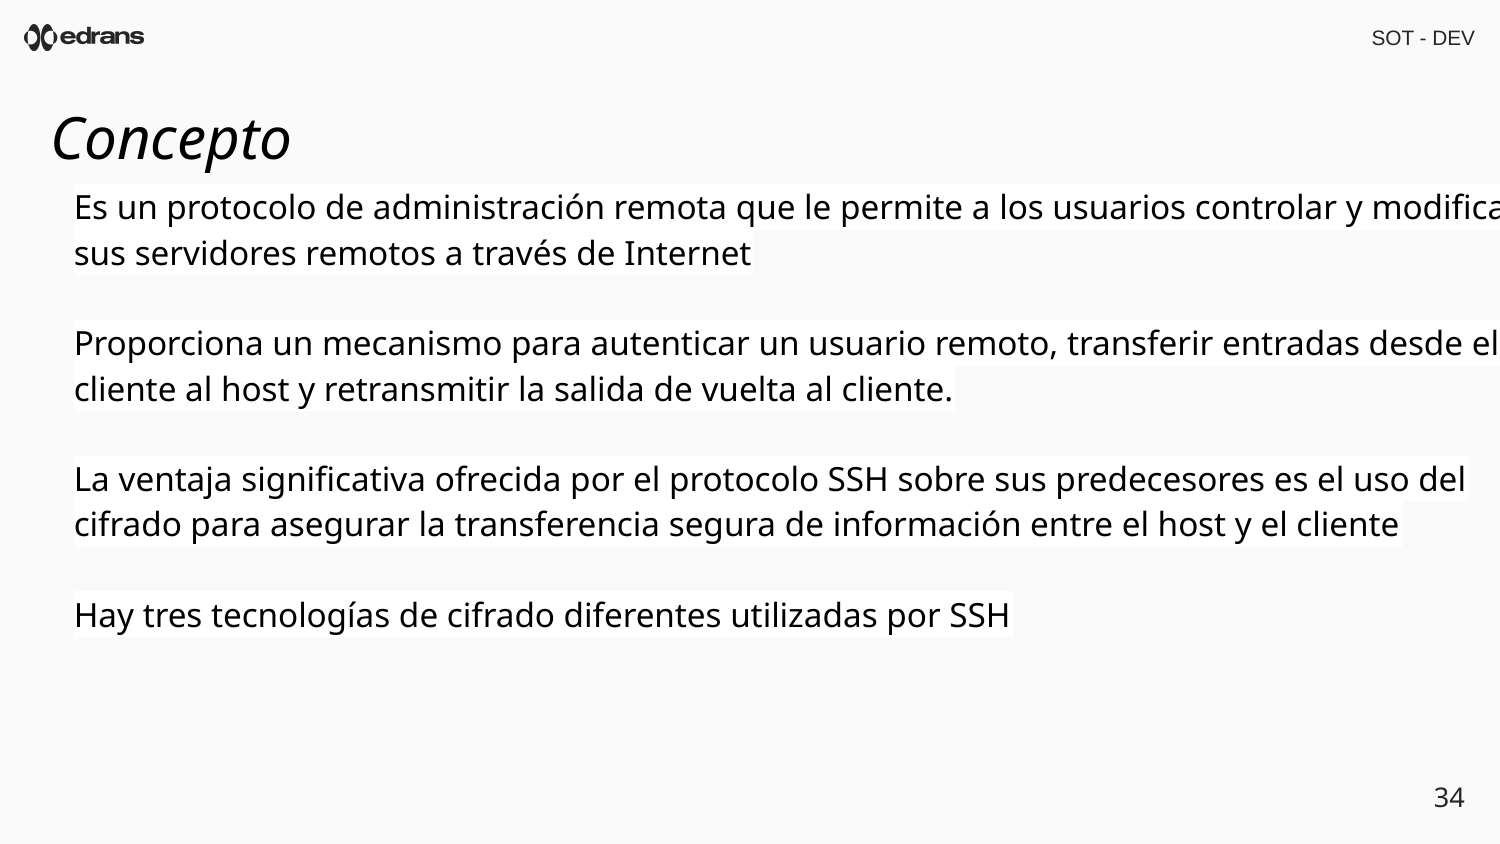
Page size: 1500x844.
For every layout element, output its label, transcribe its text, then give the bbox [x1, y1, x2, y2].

picture [24, 24, 144, 51]
text_box Concepto [35, 89, 981, 241]
text_box SOT - DEV [1266, 24, 1475, 51]
text_box Es un protocolo de administración remota que le permite a los usuarios controlar y modificar sus servidores remotos a través de Internet Proporciona un mecanismo para autenticar un usuario remoto, transferir entradas desde el cliente al host y retransmitir la salida de vuelta al cliente. La ventaja significativa ofrecida por el protocolo SSH sobre sus predecesores es el uso del cifrado para asegurar la transferencia segura de información entre el host y el cliente Hay tres tecnologías de cifrado diferentes utilizadas por SSH [59, 177, 1500, 770]
slide_number <número> [1389, 770, 1480, 830]
